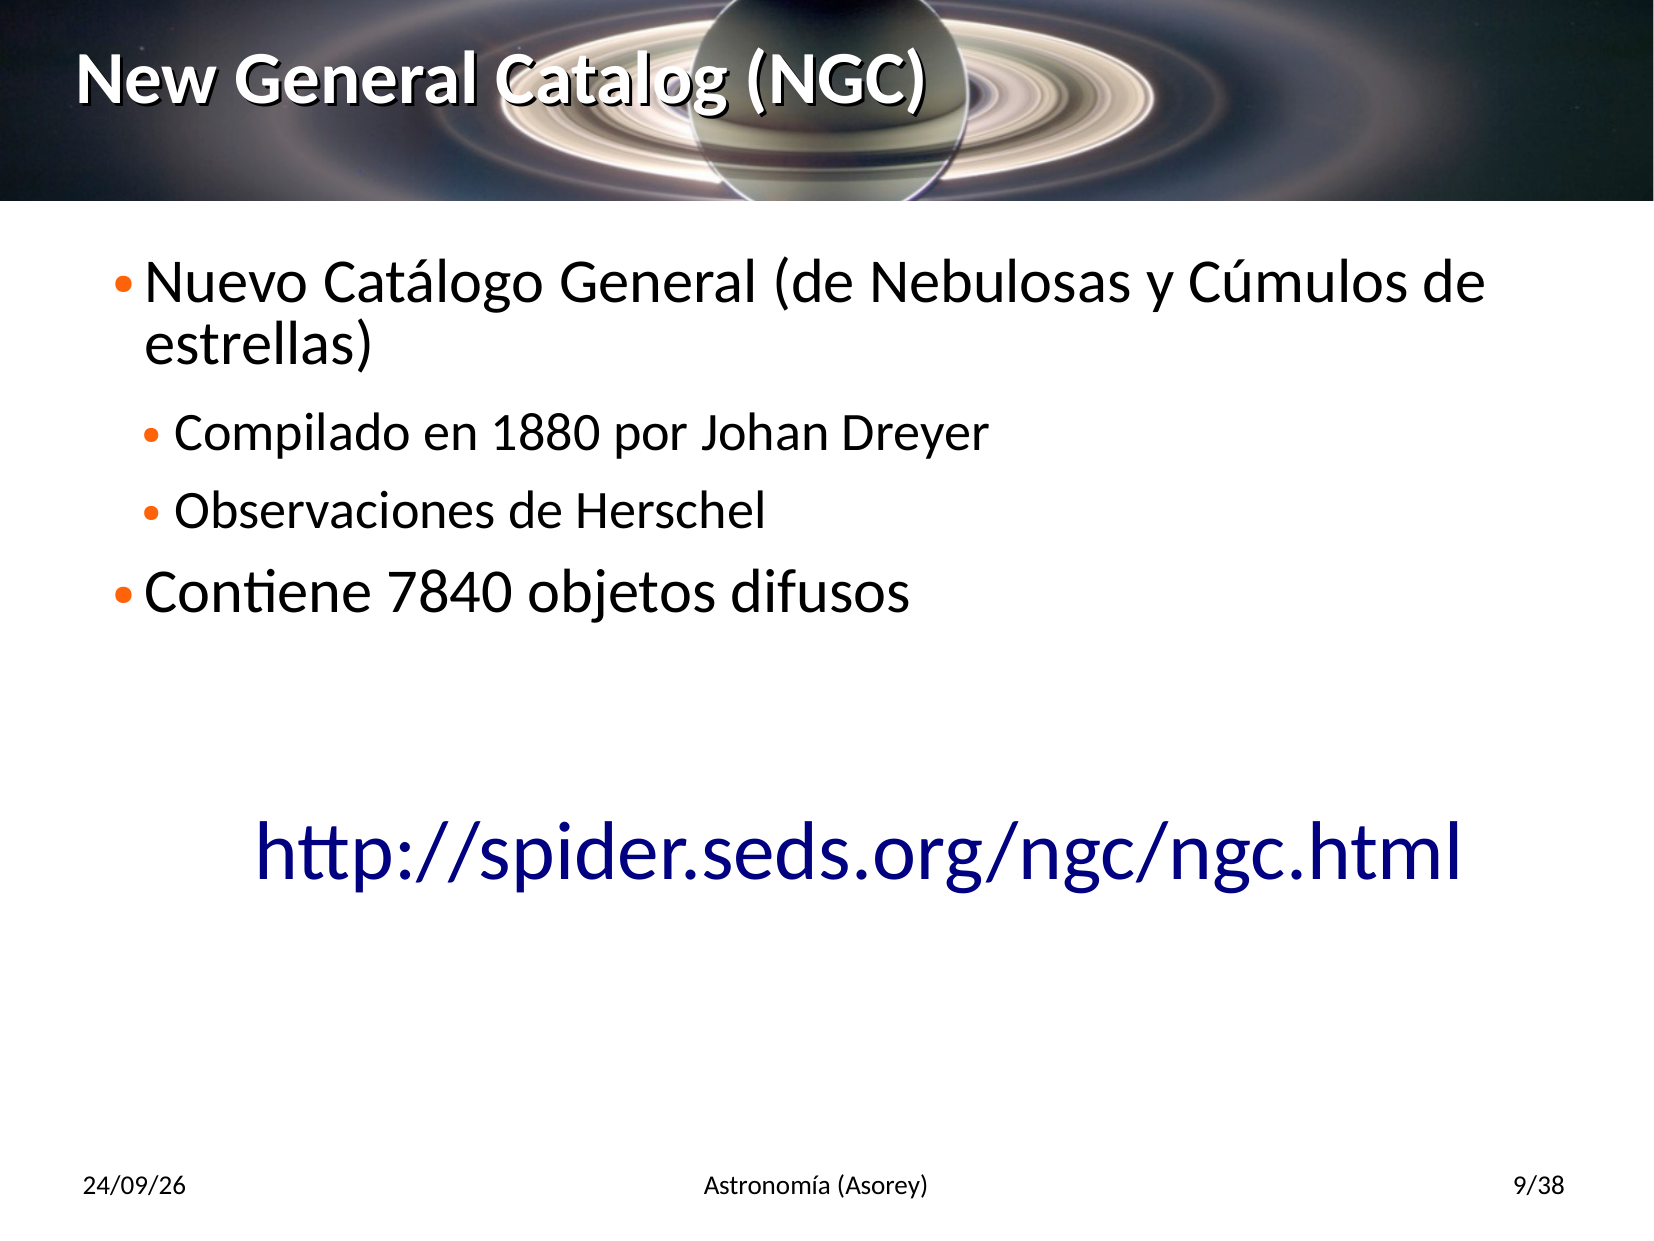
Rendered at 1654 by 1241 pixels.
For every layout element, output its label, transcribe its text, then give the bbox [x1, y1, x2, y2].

text_box http://spider.seds.org/ngc/ngc.html [240, 810, 1494, 927]
title New General Catalog (NGC) [75, 19, 1564, 151]
picture [0, 0, 1654, 201]
list Nuevo Catálogo General (de Nebulosas y Cúmulos de estrellas) Compilado en 1880 por Johan Dreyer Observaciones de Herschel Contiene 7840 objetos difusos [82, 255, 1571, 1156]
